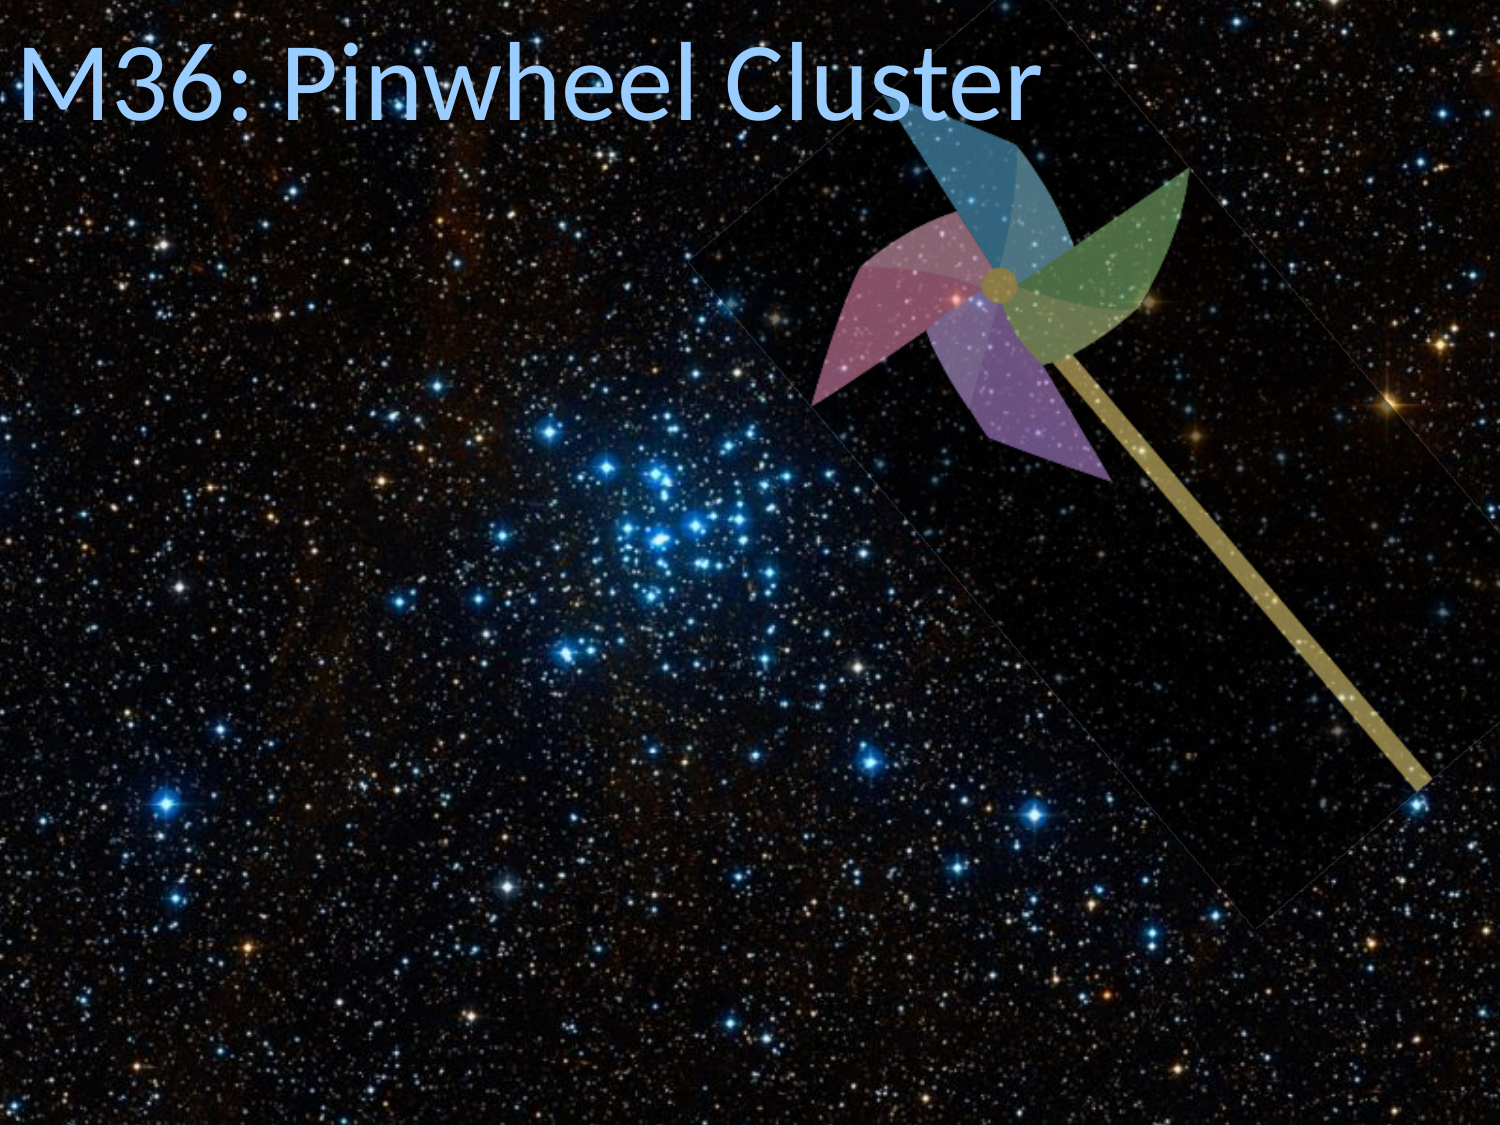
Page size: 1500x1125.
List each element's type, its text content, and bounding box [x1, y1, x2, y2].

picture [0, 0, 1500, 1125]
text_box M36: Pinwheel Cluster [0, 0, 1375, 152]
